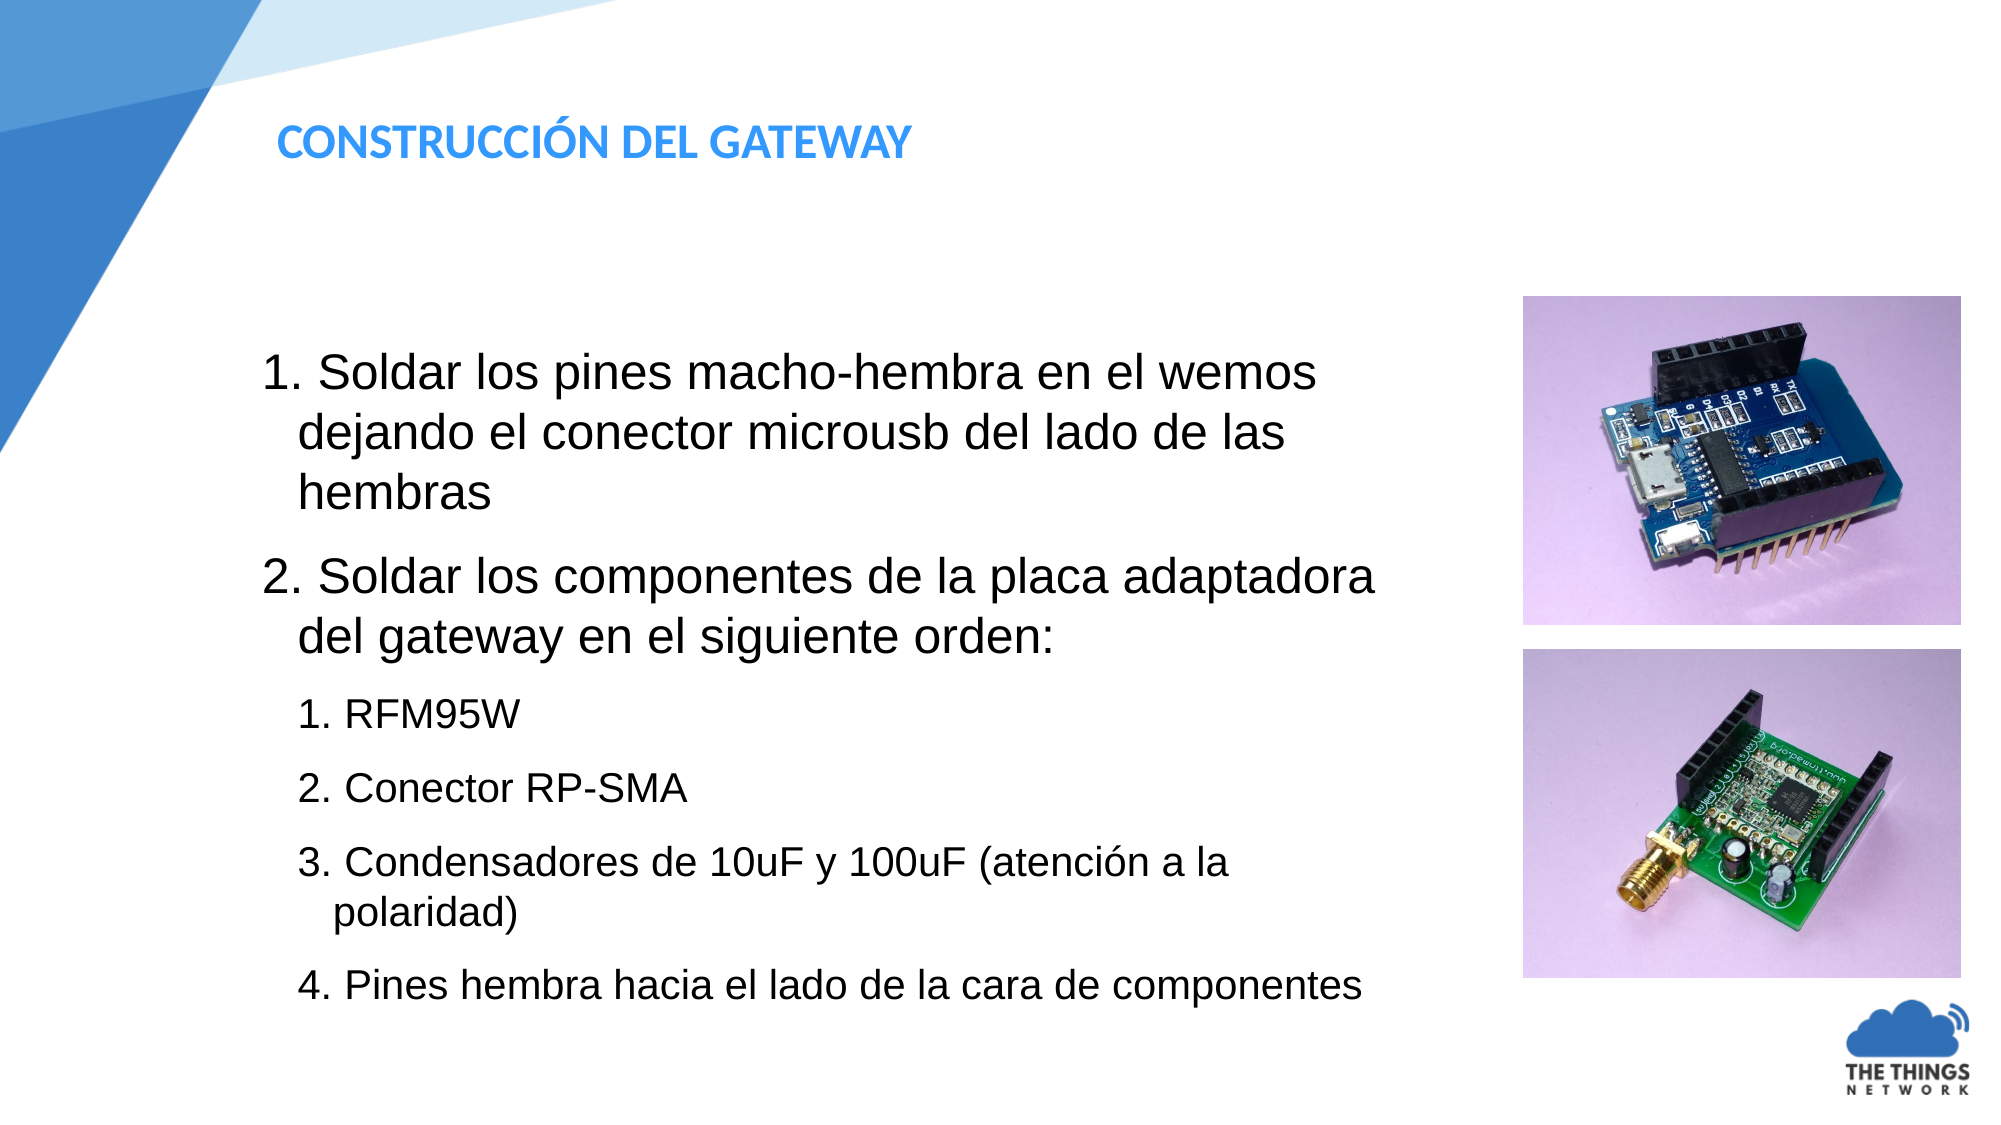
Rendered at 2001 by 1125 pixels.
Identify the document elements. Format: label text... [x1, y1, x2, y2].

text_box Soldar los pines macho-hembra en el wemos dejando el conector microusb del lado de las hembras Soldar los componentes de la placa adaptadora del gateway en el siguiente orden: RFM95W Conector RP-SMA Condensadores de 10uF y 100uF (atención a la polaridad) Pines hembra hacia el lado de la cara de componentes [261, 339, 1394, 1014]
text_box CONSTRUCCIÓN DEL GATEWAY [99, 44, 1900, 233]
picture [0, 0, 1970, 1095]
